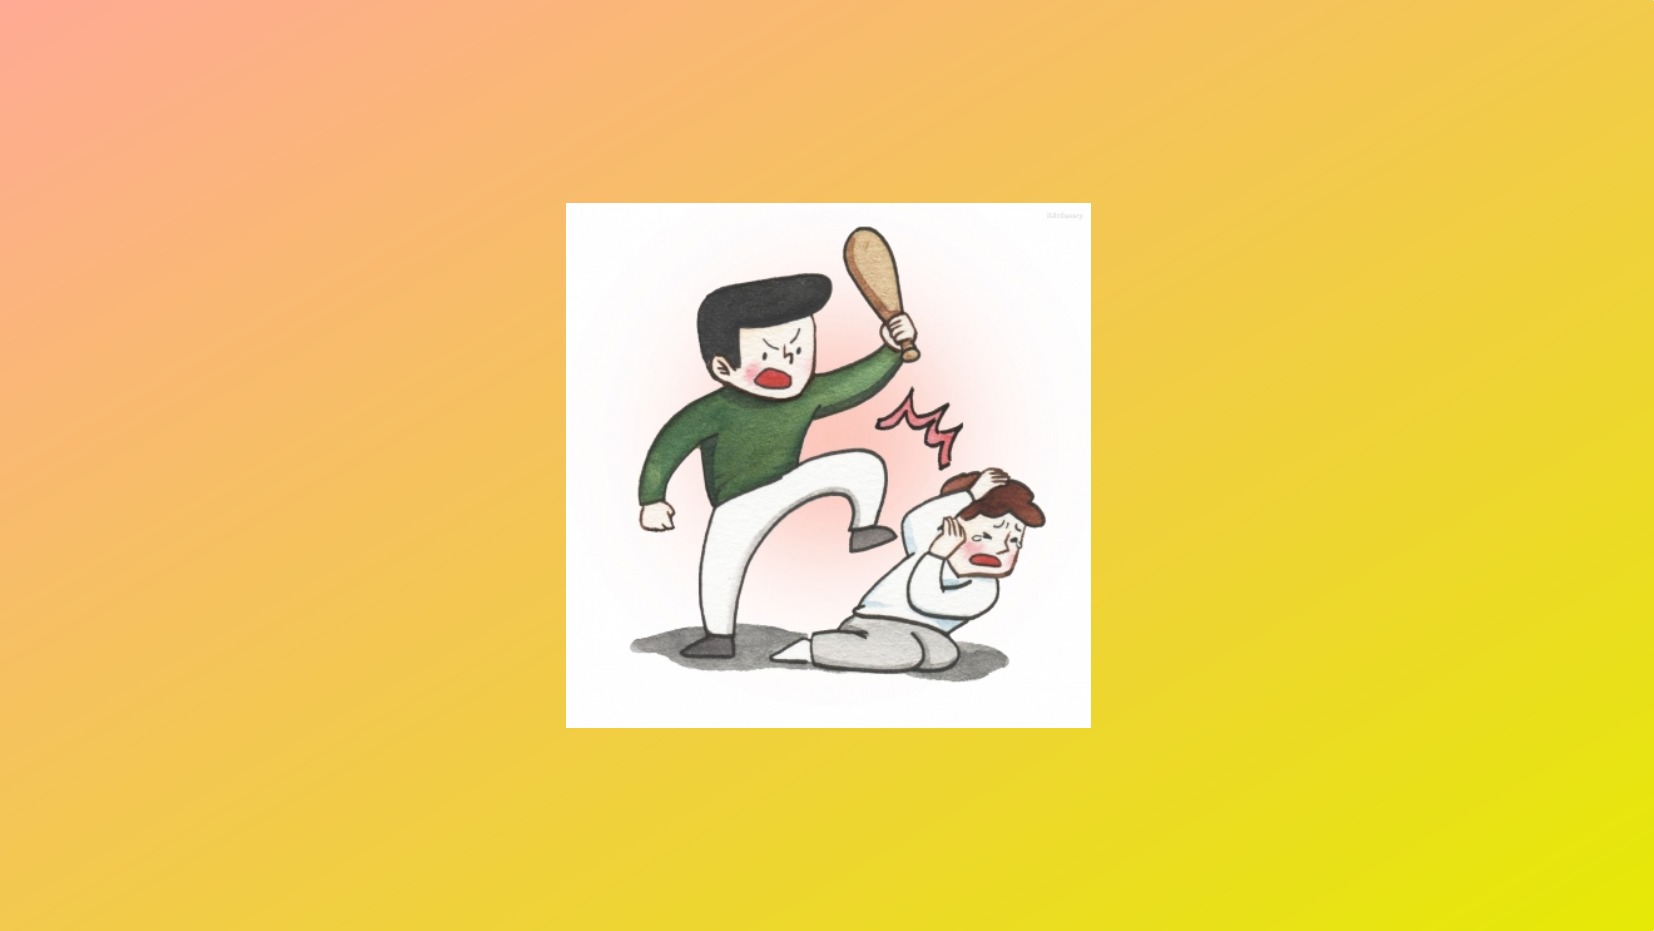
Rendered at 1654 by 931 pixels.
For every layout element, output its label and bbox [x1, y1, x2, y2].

picture [566, 203, 1091, 728]
